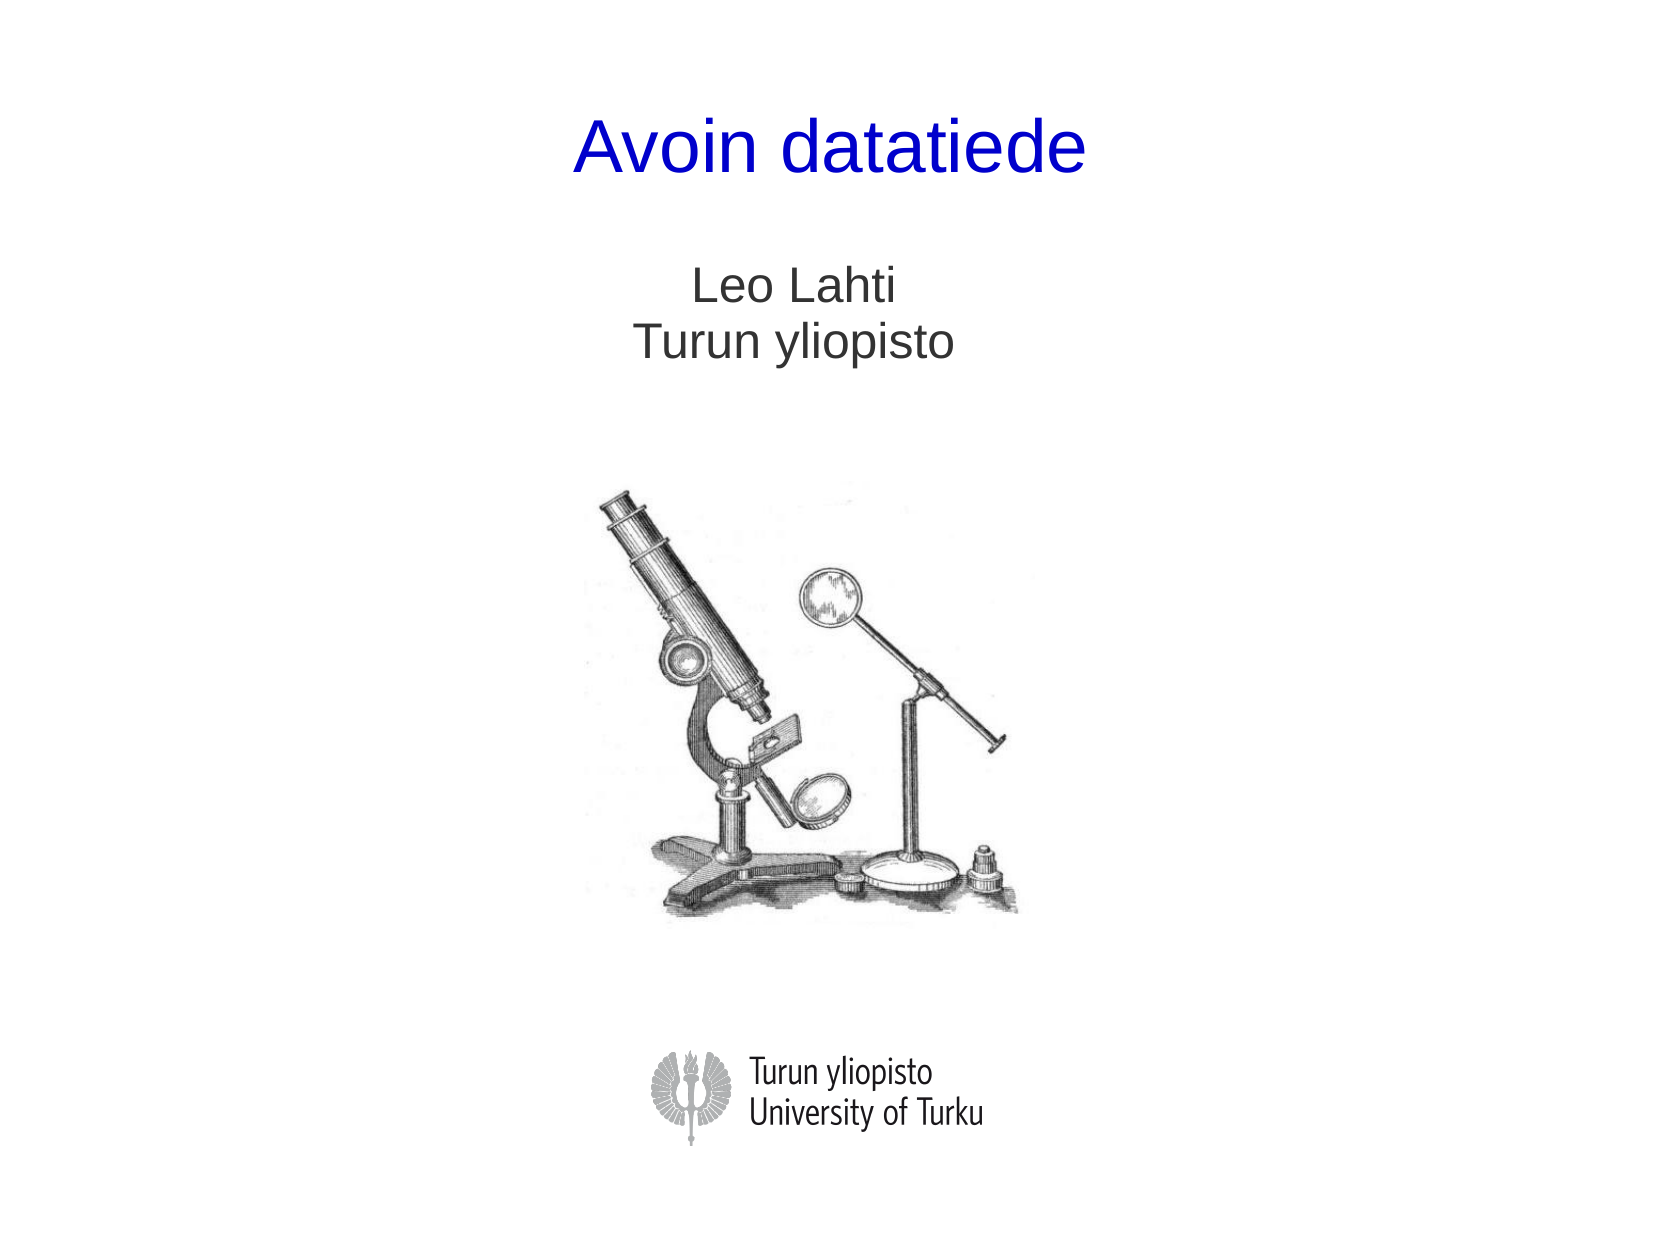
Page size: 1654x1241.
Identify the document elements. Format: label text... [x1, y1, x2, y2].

picture [651, 1050, 982, 1146]
picture [584, 473, 1035, 929]
subtitle Leo Lahti Turun yliopisto [291, 205, 1297, 421]
title Avoin datatiede [92, 62, 1570, 231]
